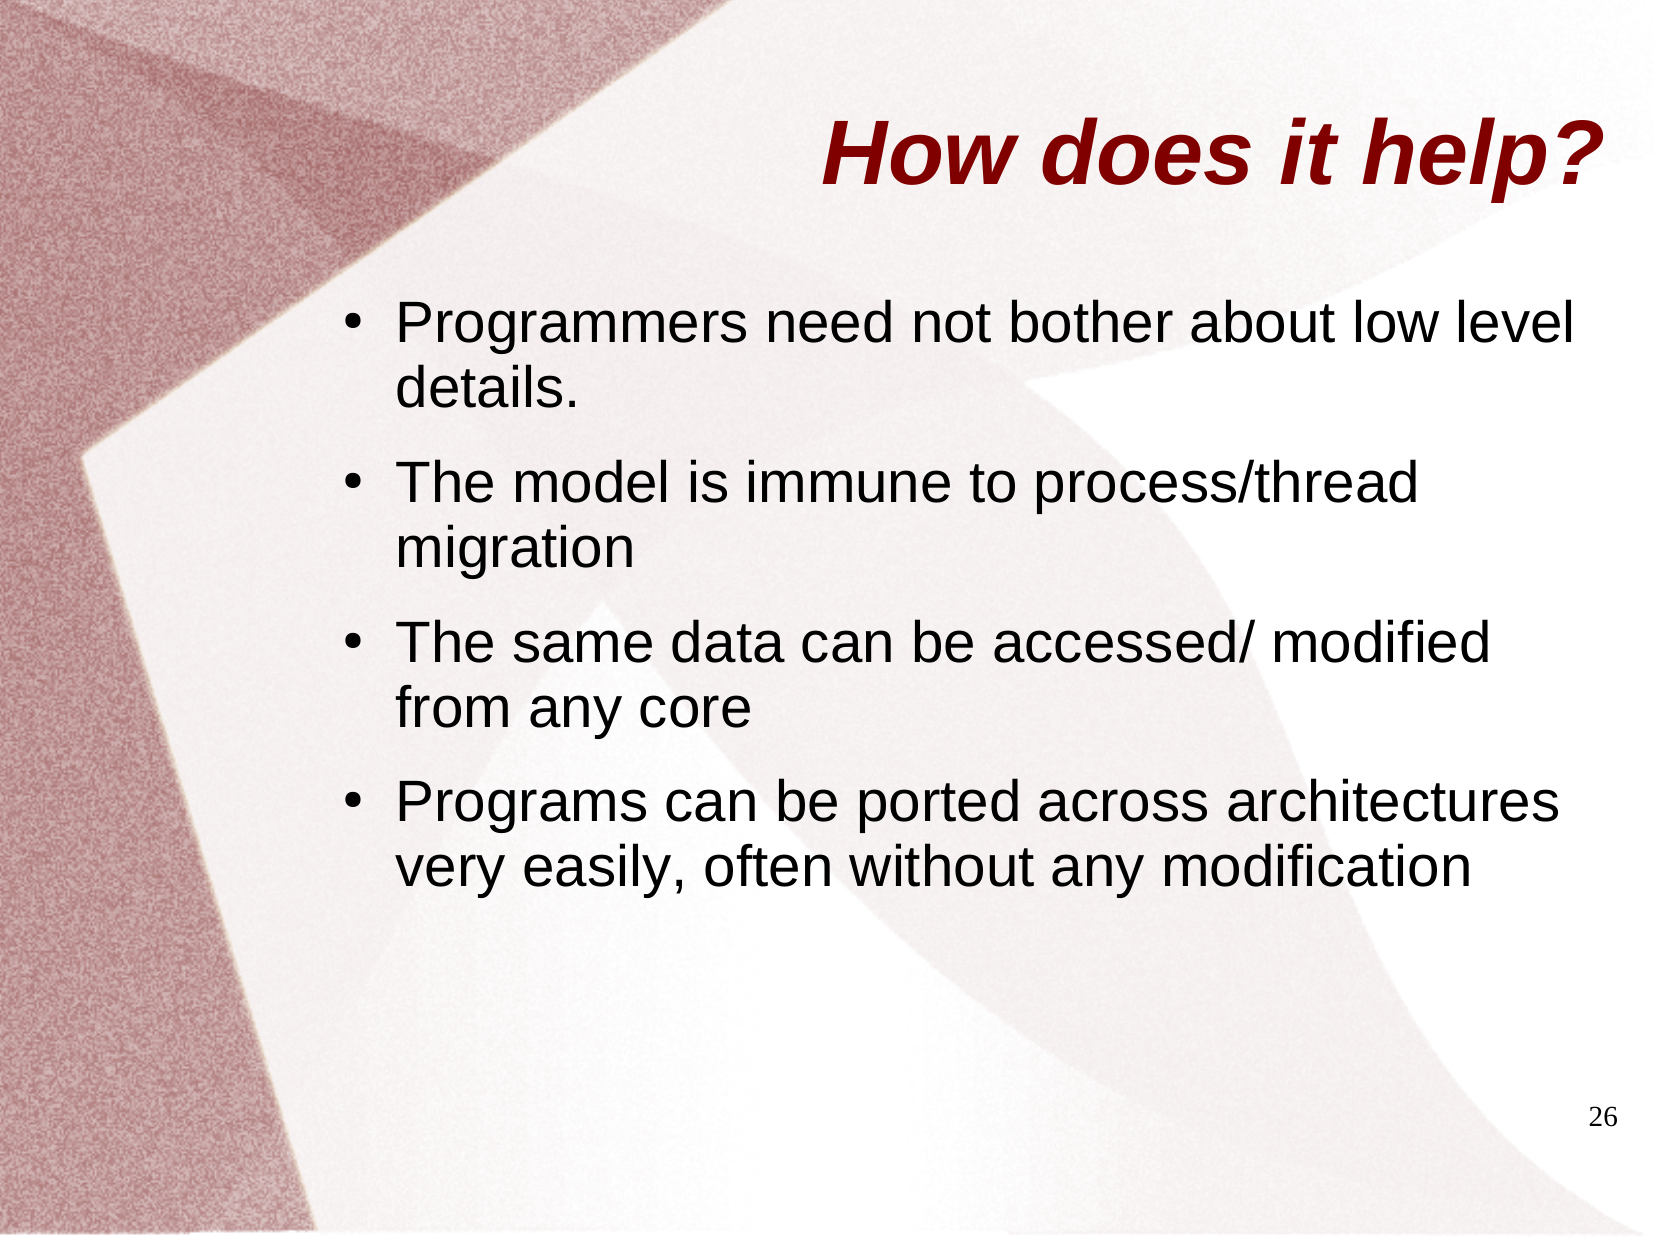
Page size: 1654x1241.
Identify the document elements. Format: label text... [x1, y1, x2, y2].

picture [0, 0, 1654, 1241]
list Programmers need not bother about low level details. The model is immune to process/thread migration The same data can be accessed/ modified from any core Programs can be ported across architectures very easily, often without any modification [324, 290, 1601, 899]
title How does it help? [596, 56, 1607, 250]
